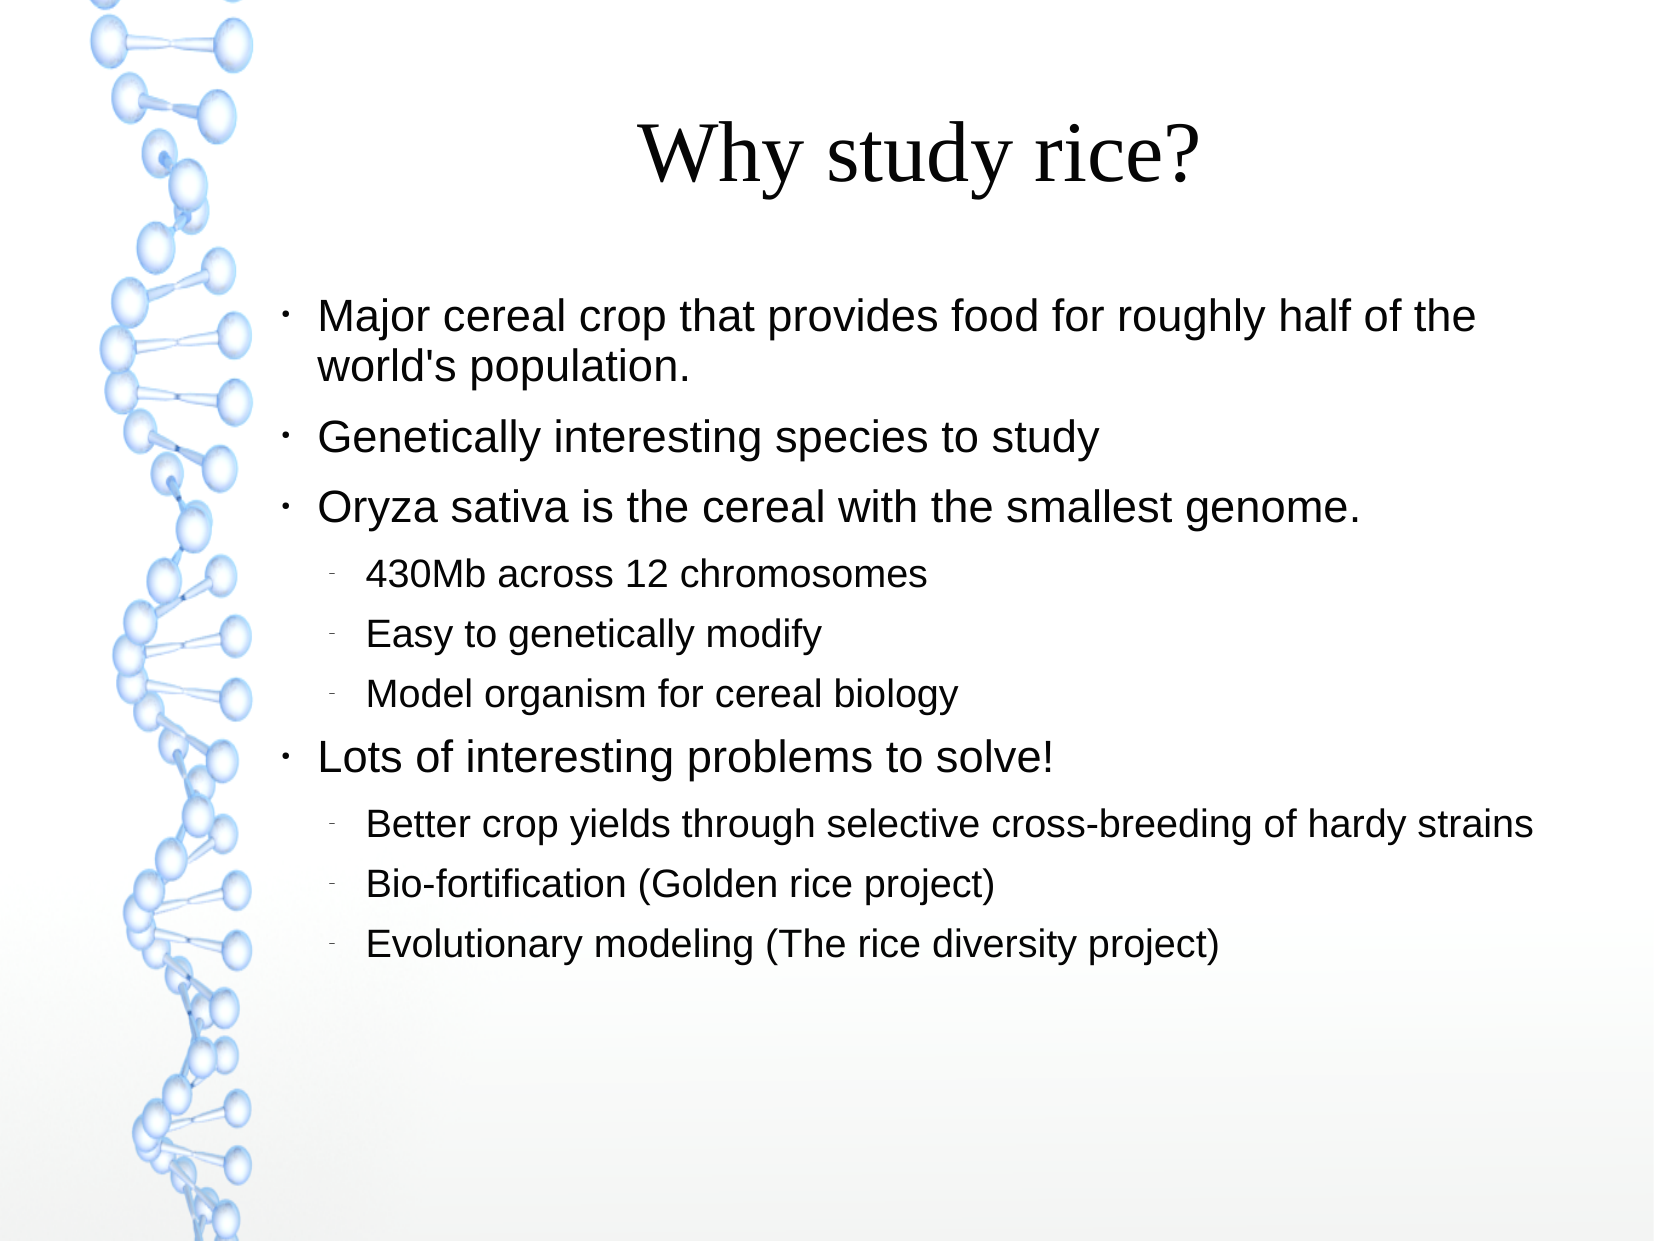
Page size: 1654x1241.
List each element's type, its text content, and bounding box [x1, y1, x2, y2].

picture [0, 0, 1654, 1241]
list Major cereal crop that provides food for roughly half of the world's population. Genetically interesting species to study Oryza sativa is the cereal with the smallest genome. 430Mb across 12 chromosomes Easy to genetically modify Model organism for cereal biology Lots of interesting problems to solve! Better crop yields through selective cross-breeding of hardy strains Bio-fortification (Golden rice project) Evolutionary modeling (The rice diversity project) [269, 290, 1538, 1010]
title Why study rice? [269, 49, 1571, 257]
